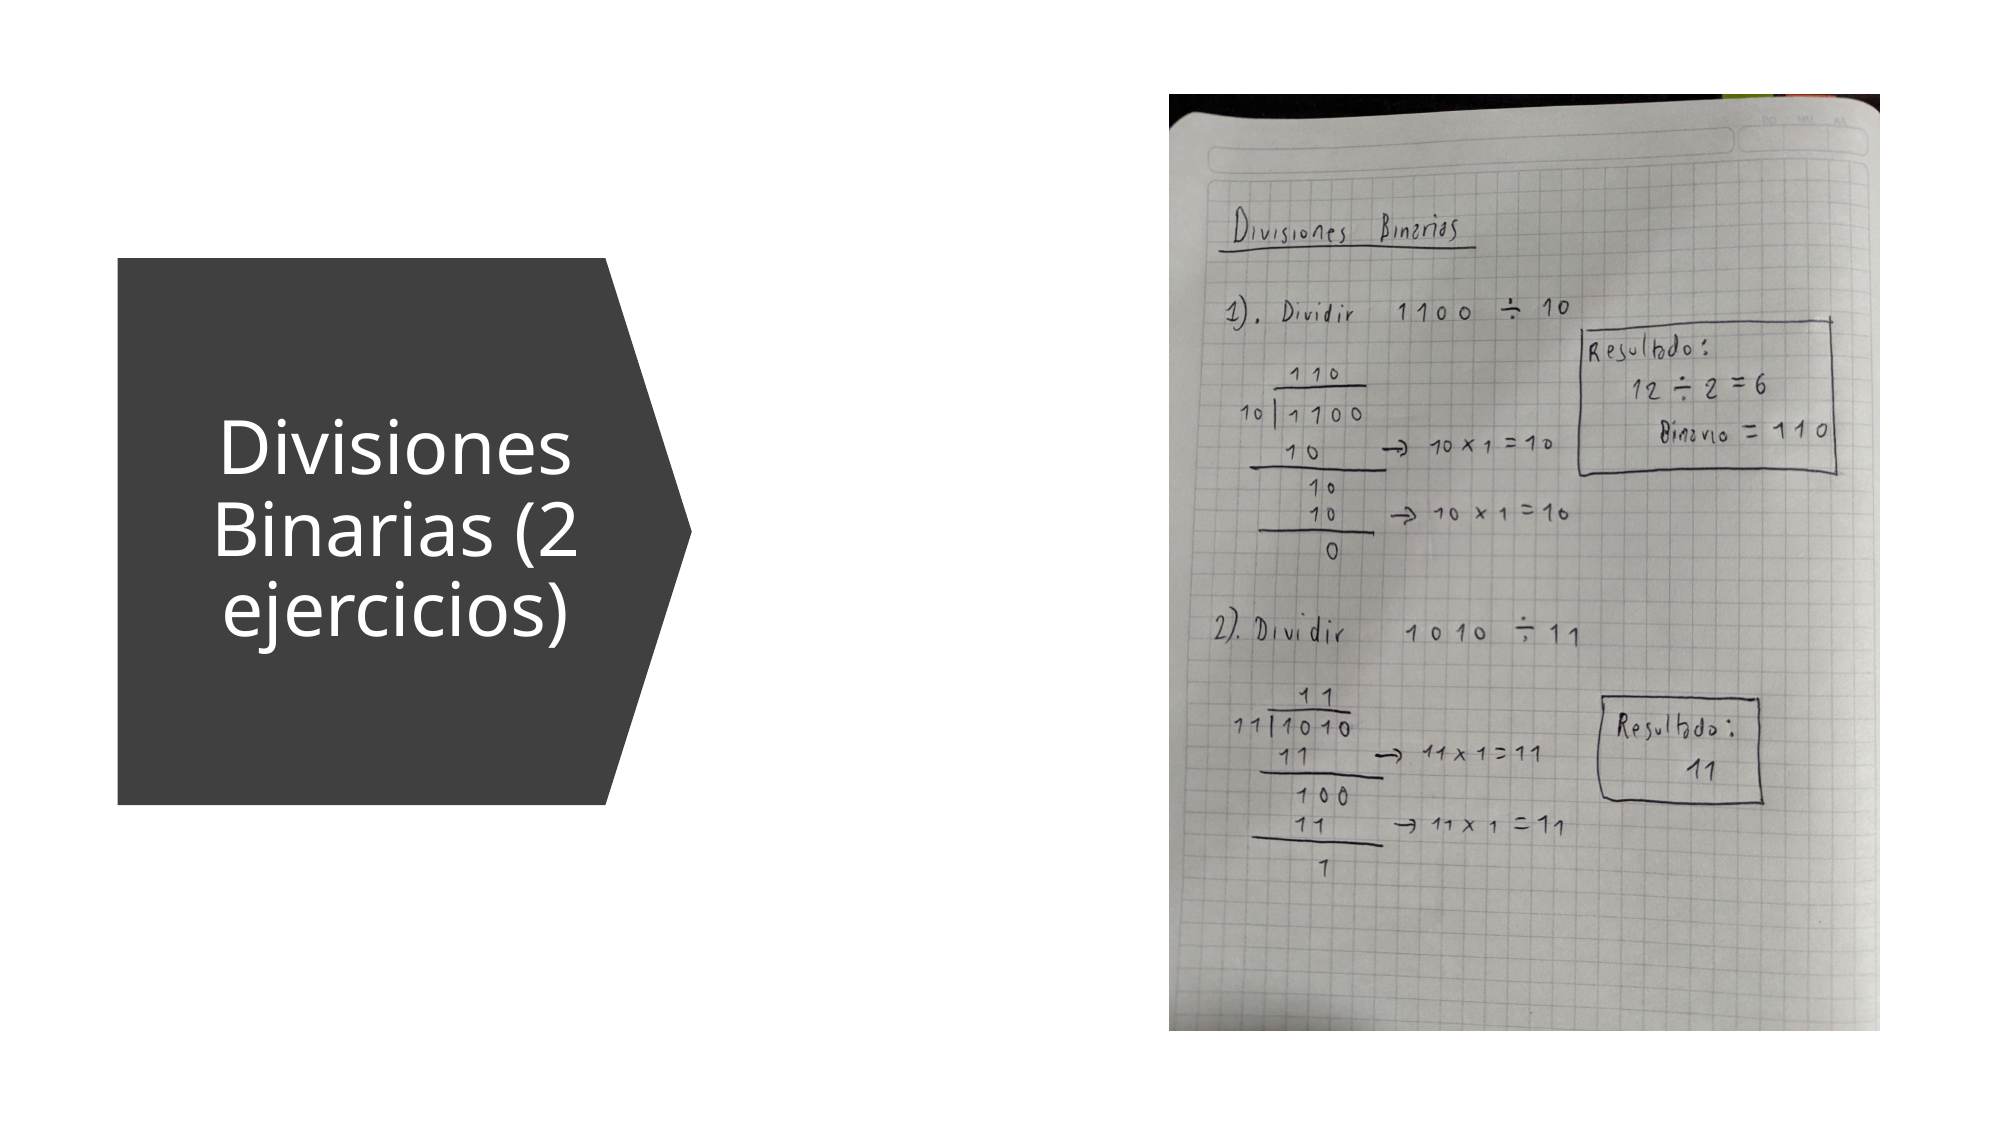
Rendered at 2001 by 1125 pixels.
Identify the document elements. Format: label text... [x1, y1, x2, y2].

text_box [117, 741, 626, 806]
title Divisiones Binarias (2 ejercicios) [100, 322, 692, 741]
picture [1169, 94, 1880, 1031]
text_box [117, 258, 626, 322]
